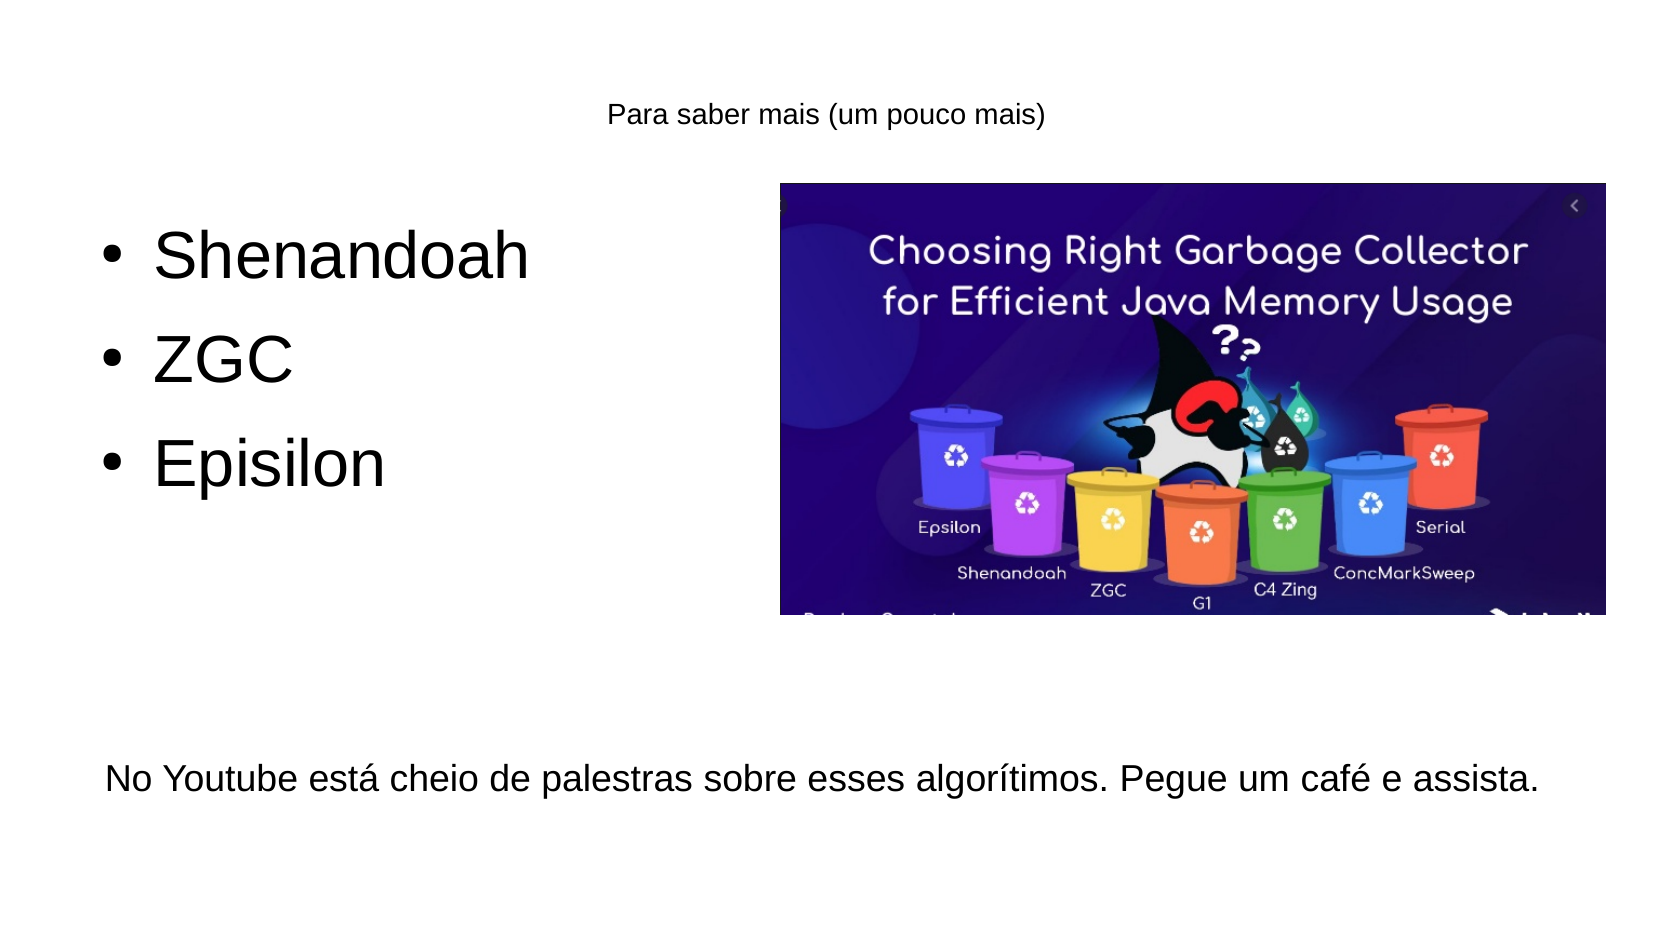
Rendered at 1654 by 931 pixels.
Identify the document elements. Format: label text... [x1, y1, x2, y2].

list Shenandoah ZGC Episilon [82, 217, 1571, 758]
picture [780, 183, 1606, 616]
title Para saber mais (um pouco mais) [82, 37, 1571, 193]
text_box No Youtube está cheio de palestras sobre esses algorítimos. Pegue um café e assista. [90, 750, 1576, 891]
